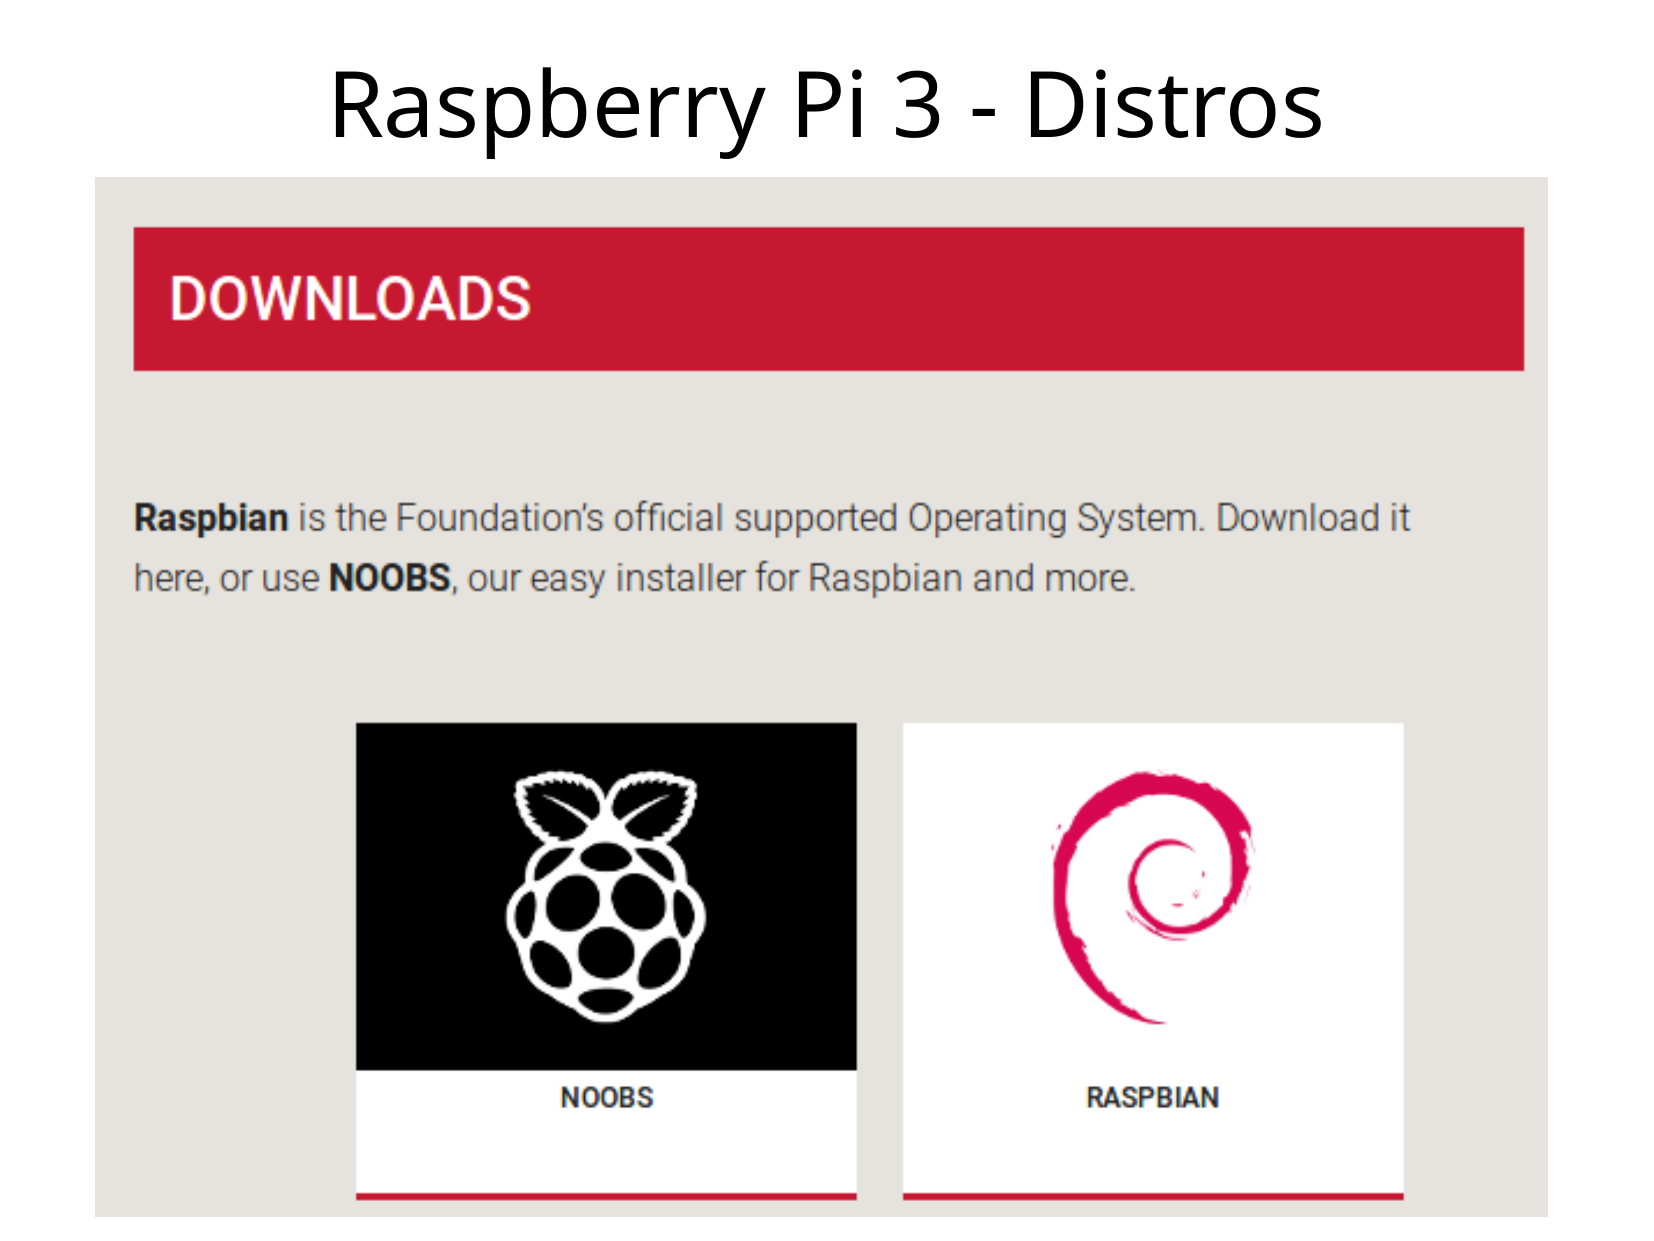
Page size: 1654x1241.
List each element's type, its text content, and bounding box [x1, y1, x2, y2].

picture [95, 177, 1548, 1218]
subtitle [35, 106, 1607, 243]
title Raspberry Pi 3 - Distros [82, 49, 1571, 106]
